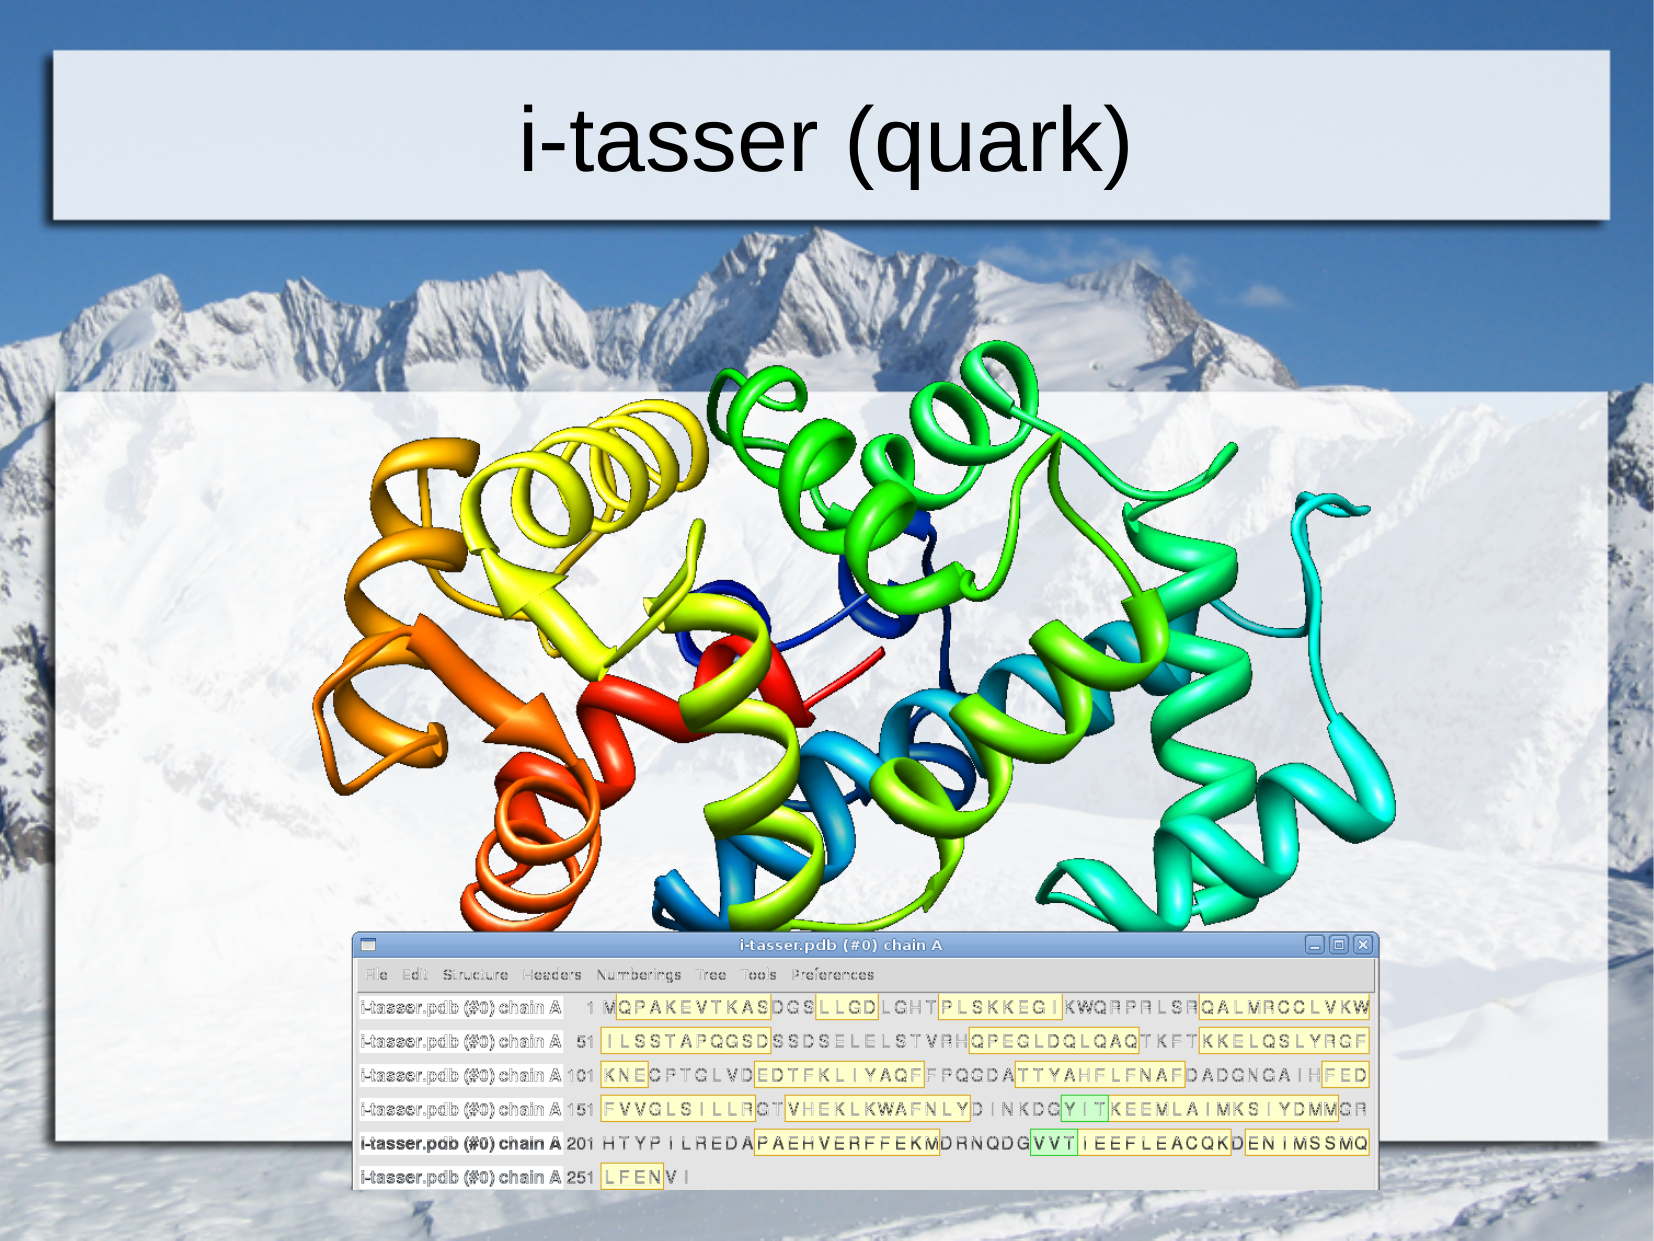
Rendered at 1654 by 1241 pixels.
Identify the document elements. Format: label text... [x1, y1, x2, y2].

picture [0, 0, 1654, 1241]
title i-tasser (quark) [59, 68, 1595, 212]
